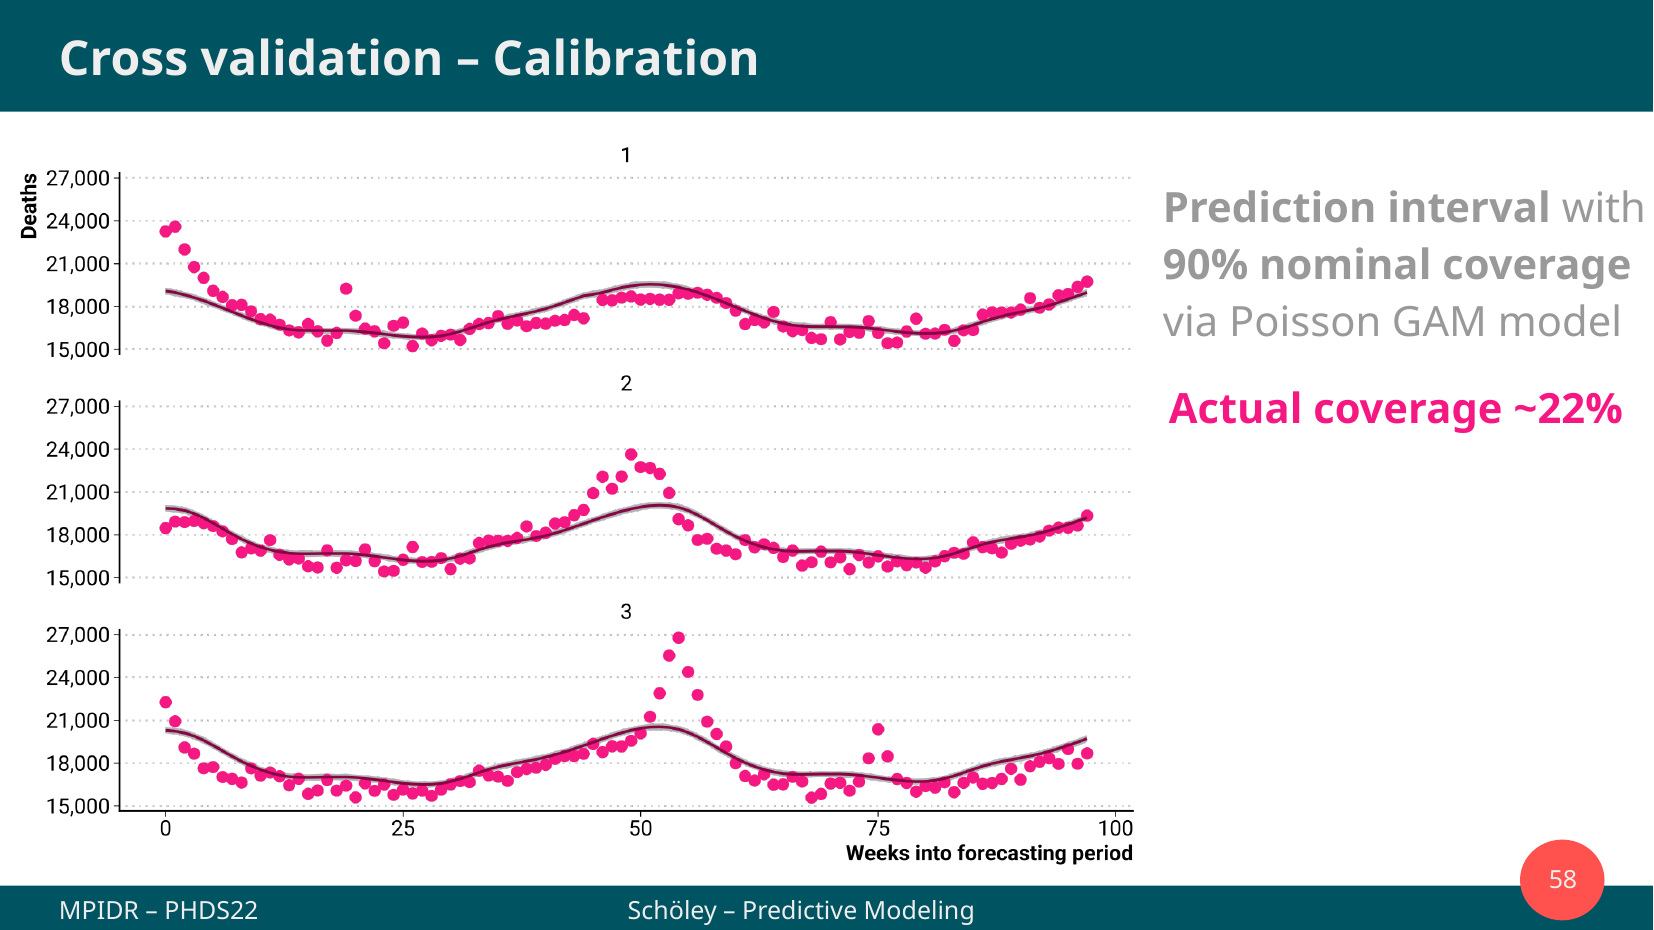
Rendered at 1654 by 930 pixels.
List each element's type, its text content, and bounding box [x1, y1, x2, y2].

title Cross validation – Calibration [58, 0, 1594, 117]
text_box Prediction interval with 90% nominal coverage via Poisson GAM model [1148, 170, 1621, 382]
text_box Actual coverage ~22% [1154, 371, 1604, 436]
picture [10, 127, 1143, 875]
